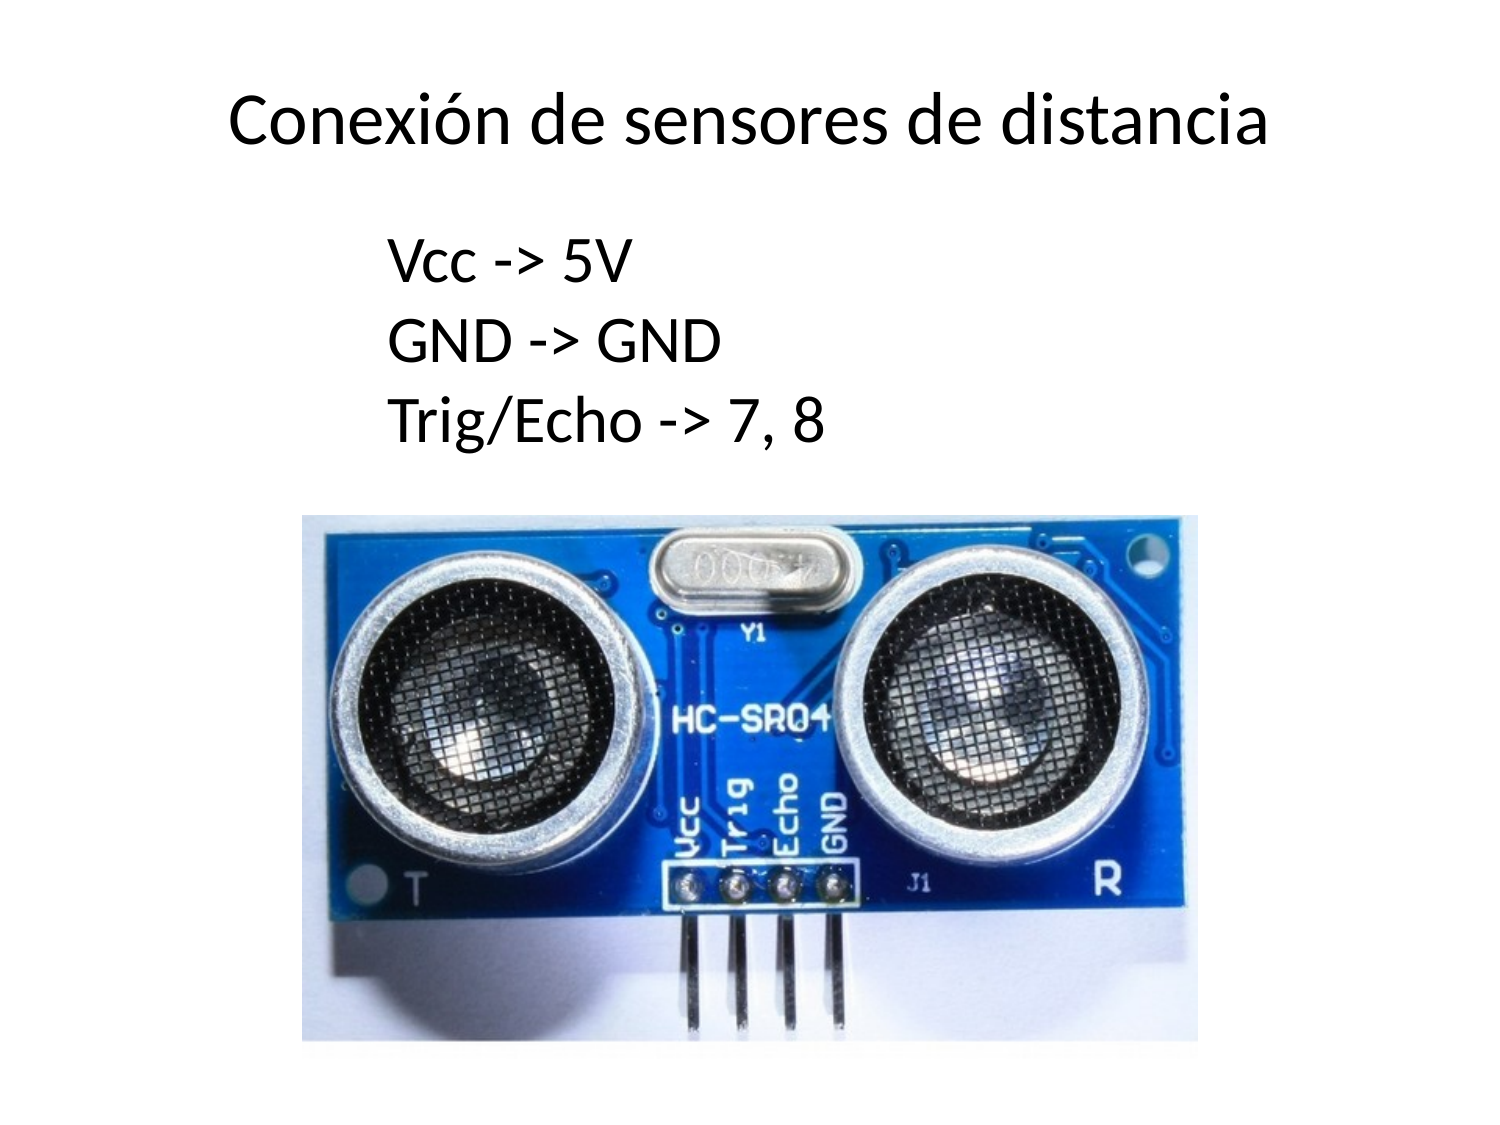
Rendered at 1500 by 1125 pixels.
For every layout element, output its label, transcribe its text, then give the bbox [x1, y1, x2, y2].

picture [302, 515, 1198, 1059]
title Conexión de sensores de distancia [75, 20, 1426, 209]
text_box Vcc -> 5V GND -> GND Trig/Echo -> 7, 8 [371, 208, 1128, 466]
